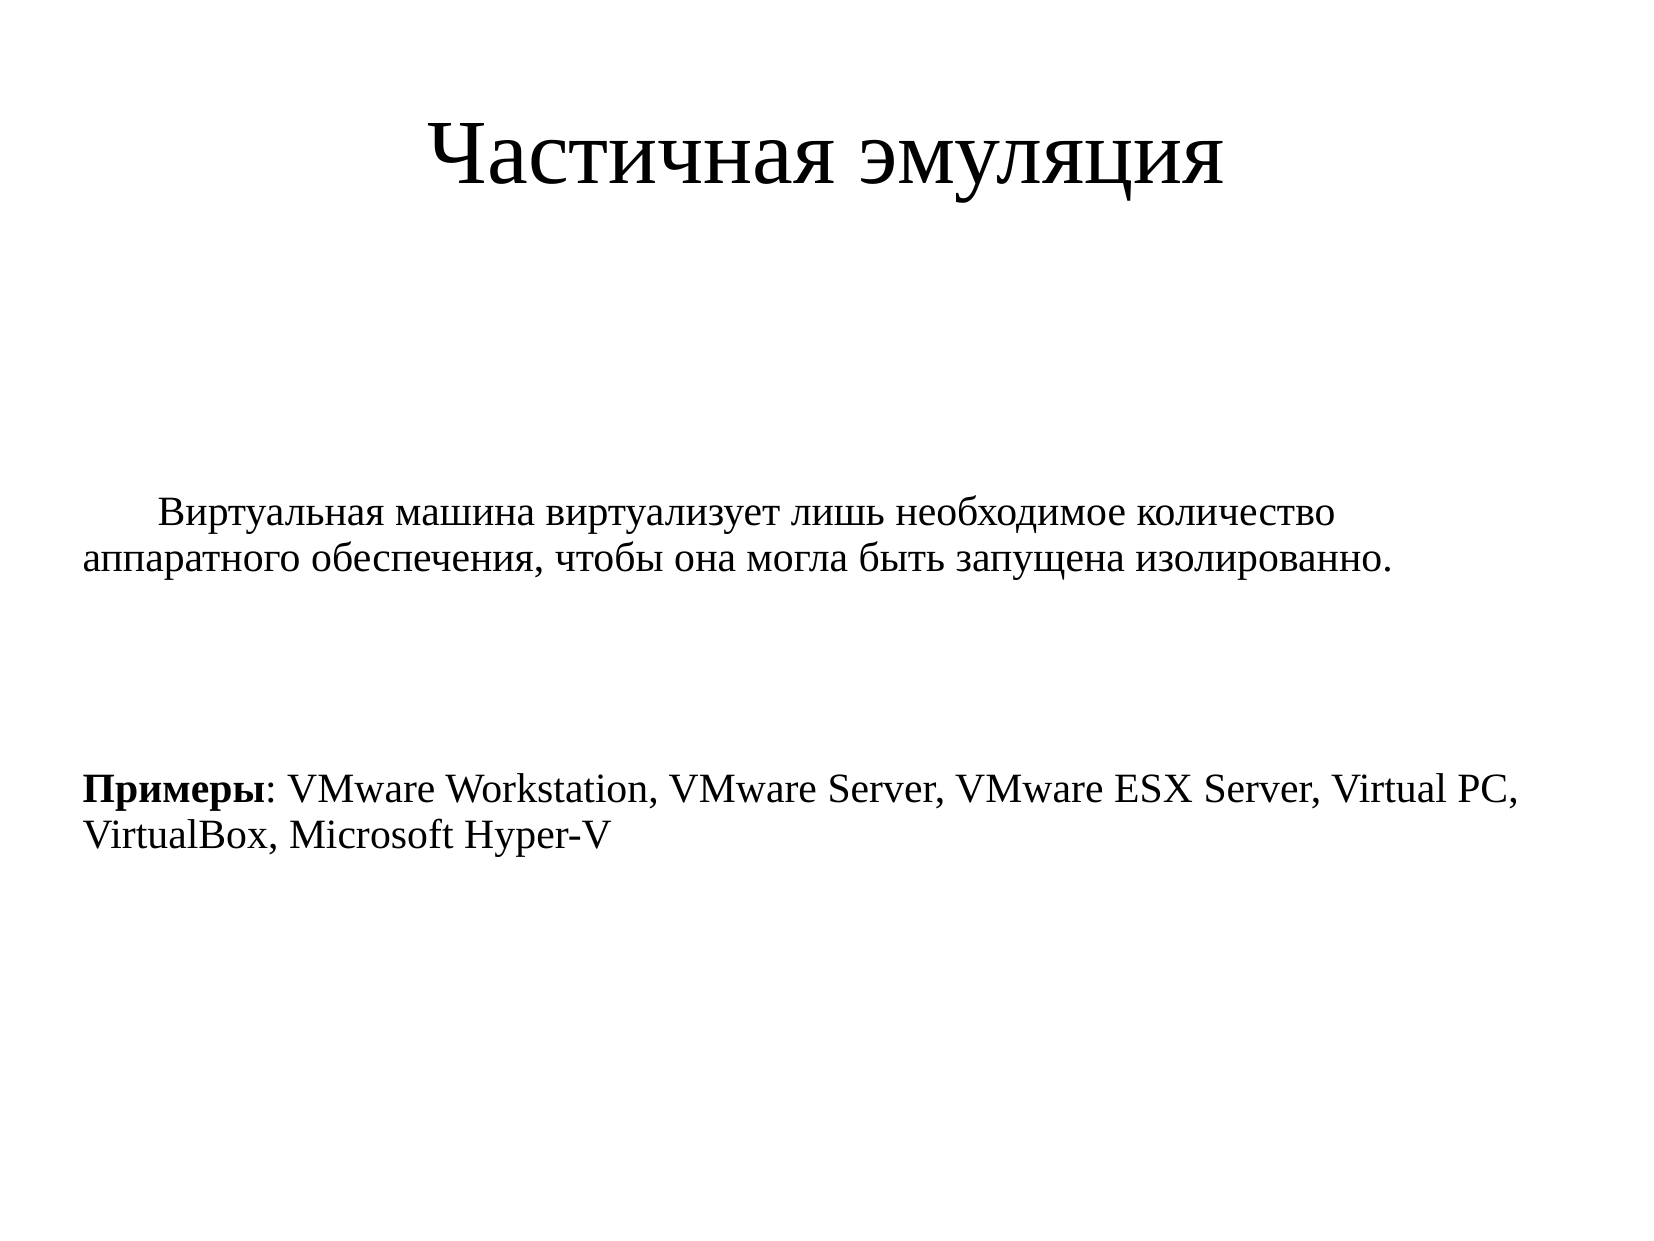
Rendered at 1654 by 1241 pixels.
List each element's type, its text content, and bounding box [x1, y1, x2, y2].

title Частичная эмуляция [82, 49, 1571, 257]
subtitle Виртуальная машина виртуализует лишь необходимое количество аппаратного обеспечения, чтобы она могла быть запущена изолированно. Примеры: VMware Workstation, VMware Server, VMware ESX Server, Virtual PC, VirtualBox, Microsoft Hyper-V [82, 290, 1538, 1010]
